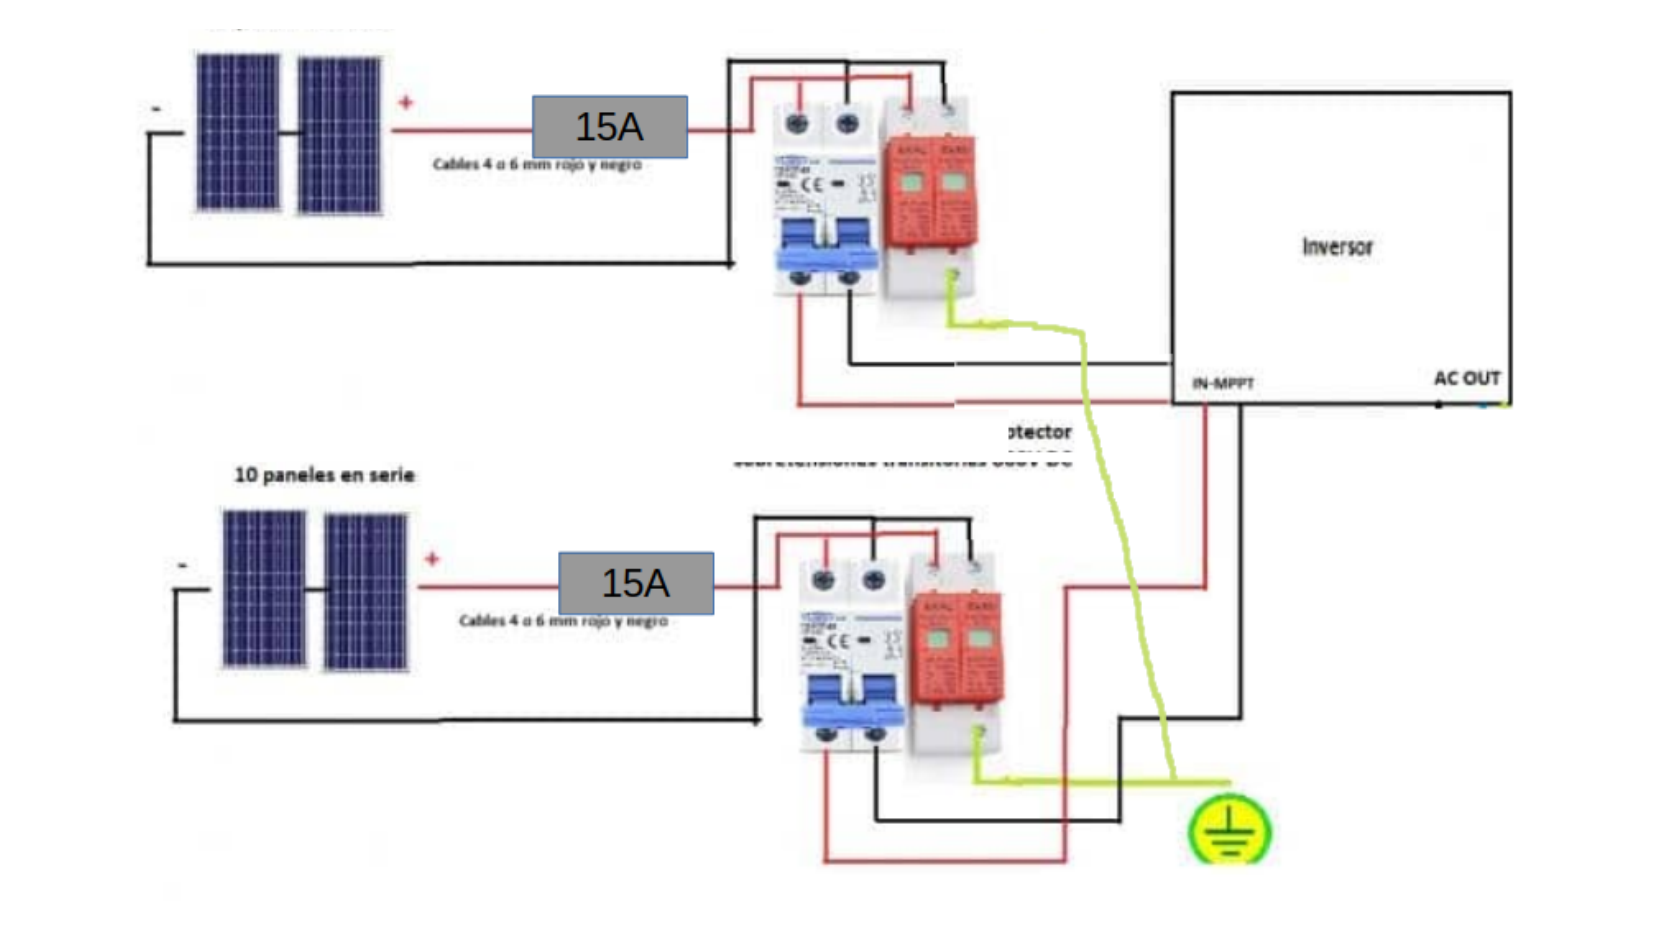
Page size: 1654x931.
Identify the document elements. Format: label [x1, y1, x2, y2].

picture [115, 29, 1625, 919]
